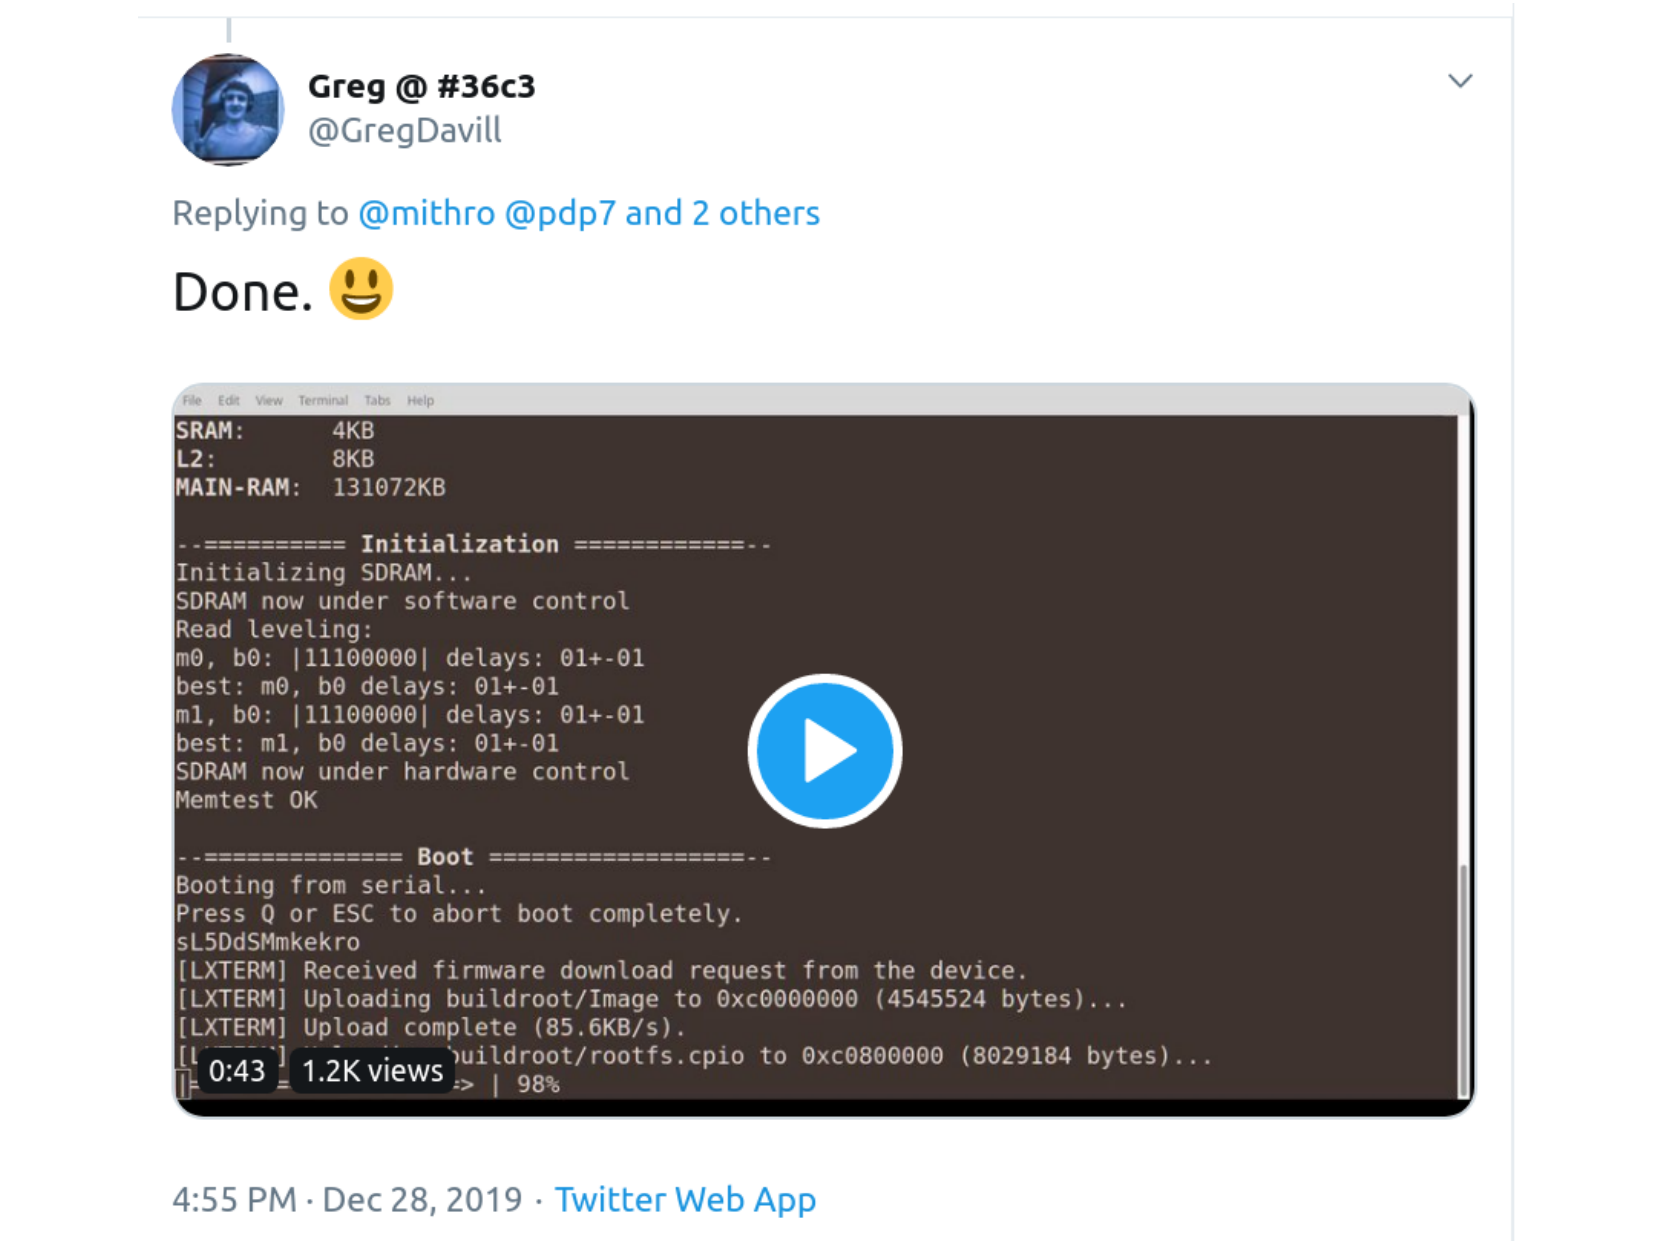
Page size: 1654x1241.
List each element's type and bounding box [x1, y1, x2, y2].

picture [138, 3, 1516, 1241]
